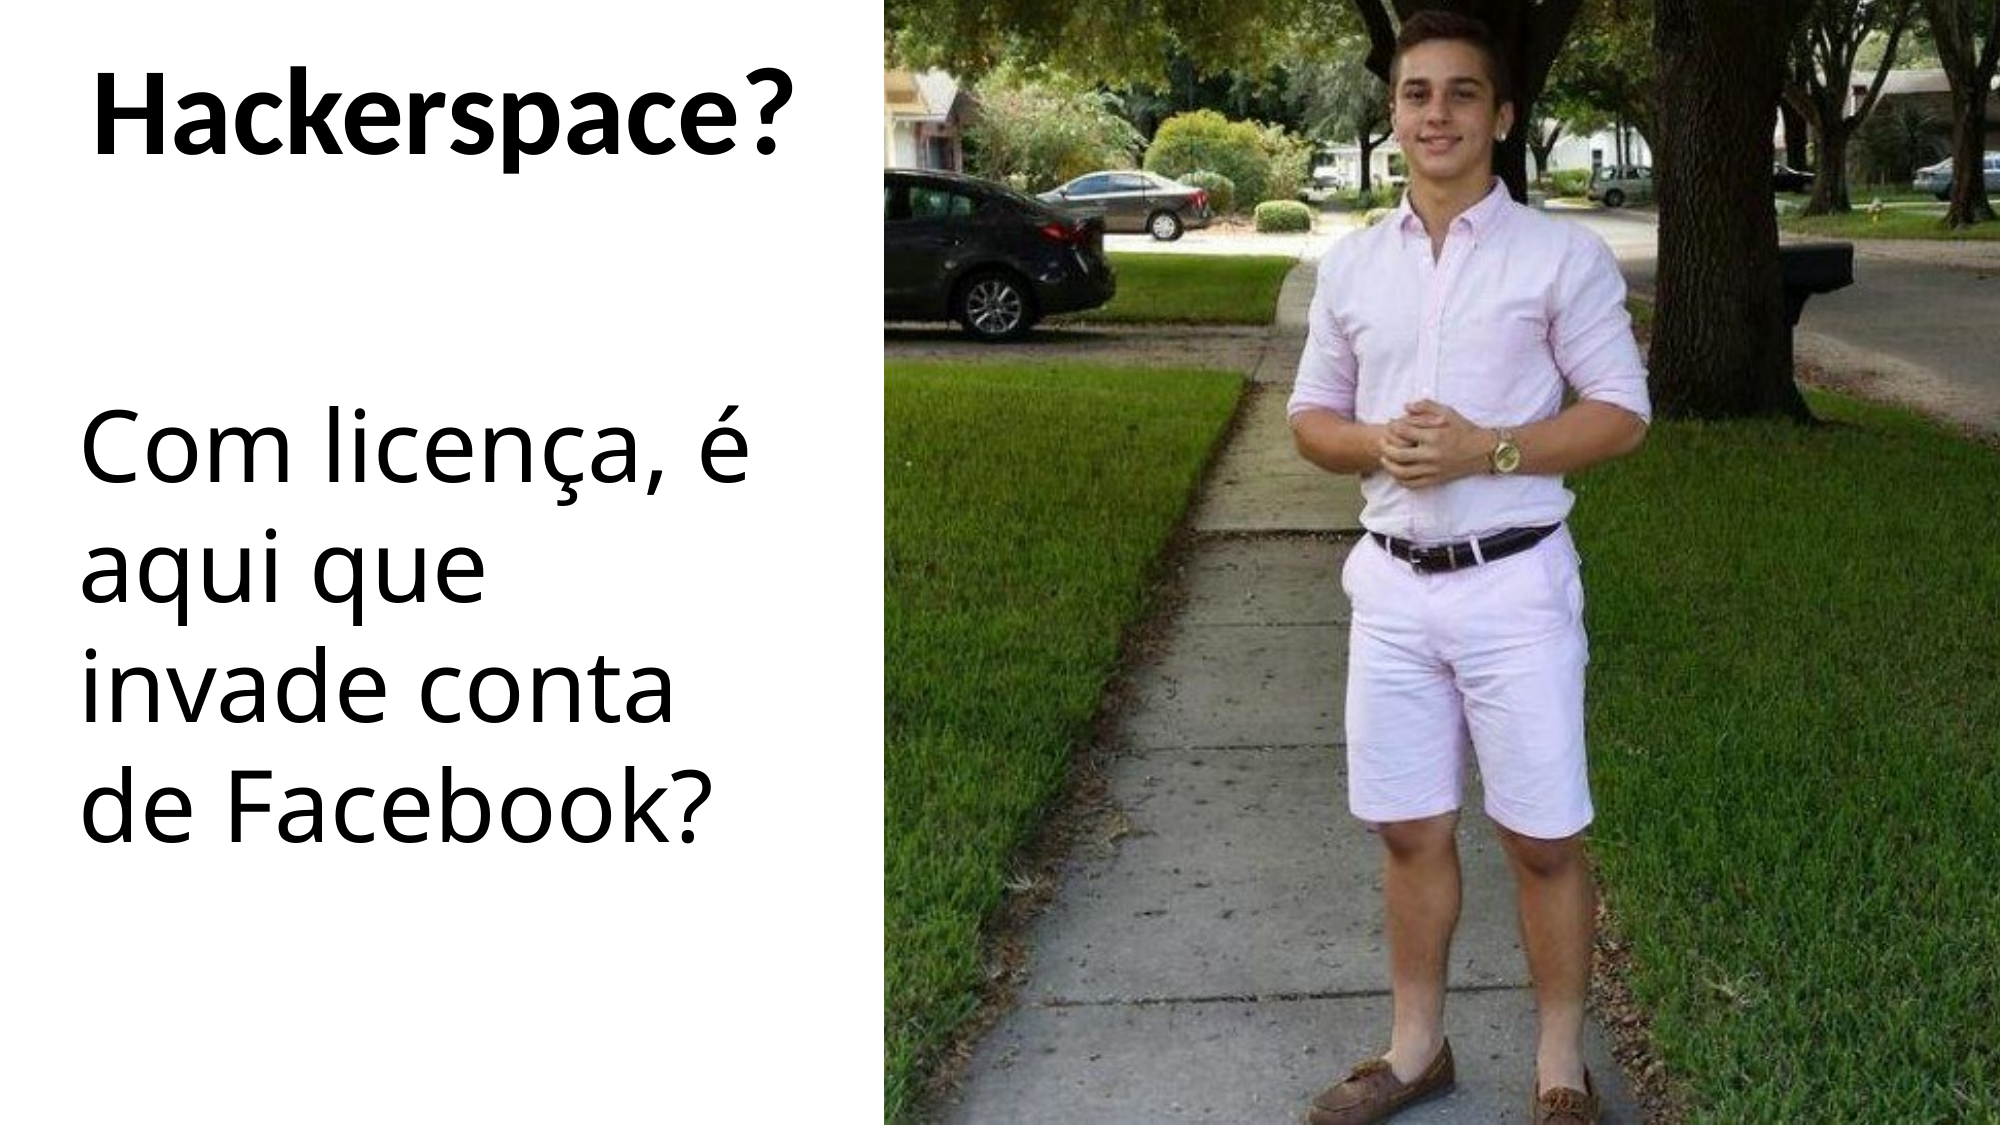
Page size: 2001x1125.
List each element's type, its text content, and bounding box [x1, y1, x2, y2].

text_box Com licença, é aqui que invade conta de Facebook? [64, 374, 827, 870]
text_box Hackerspace? [77, 21, 814, 187]
picture [884, 0, 2000, 1125]
